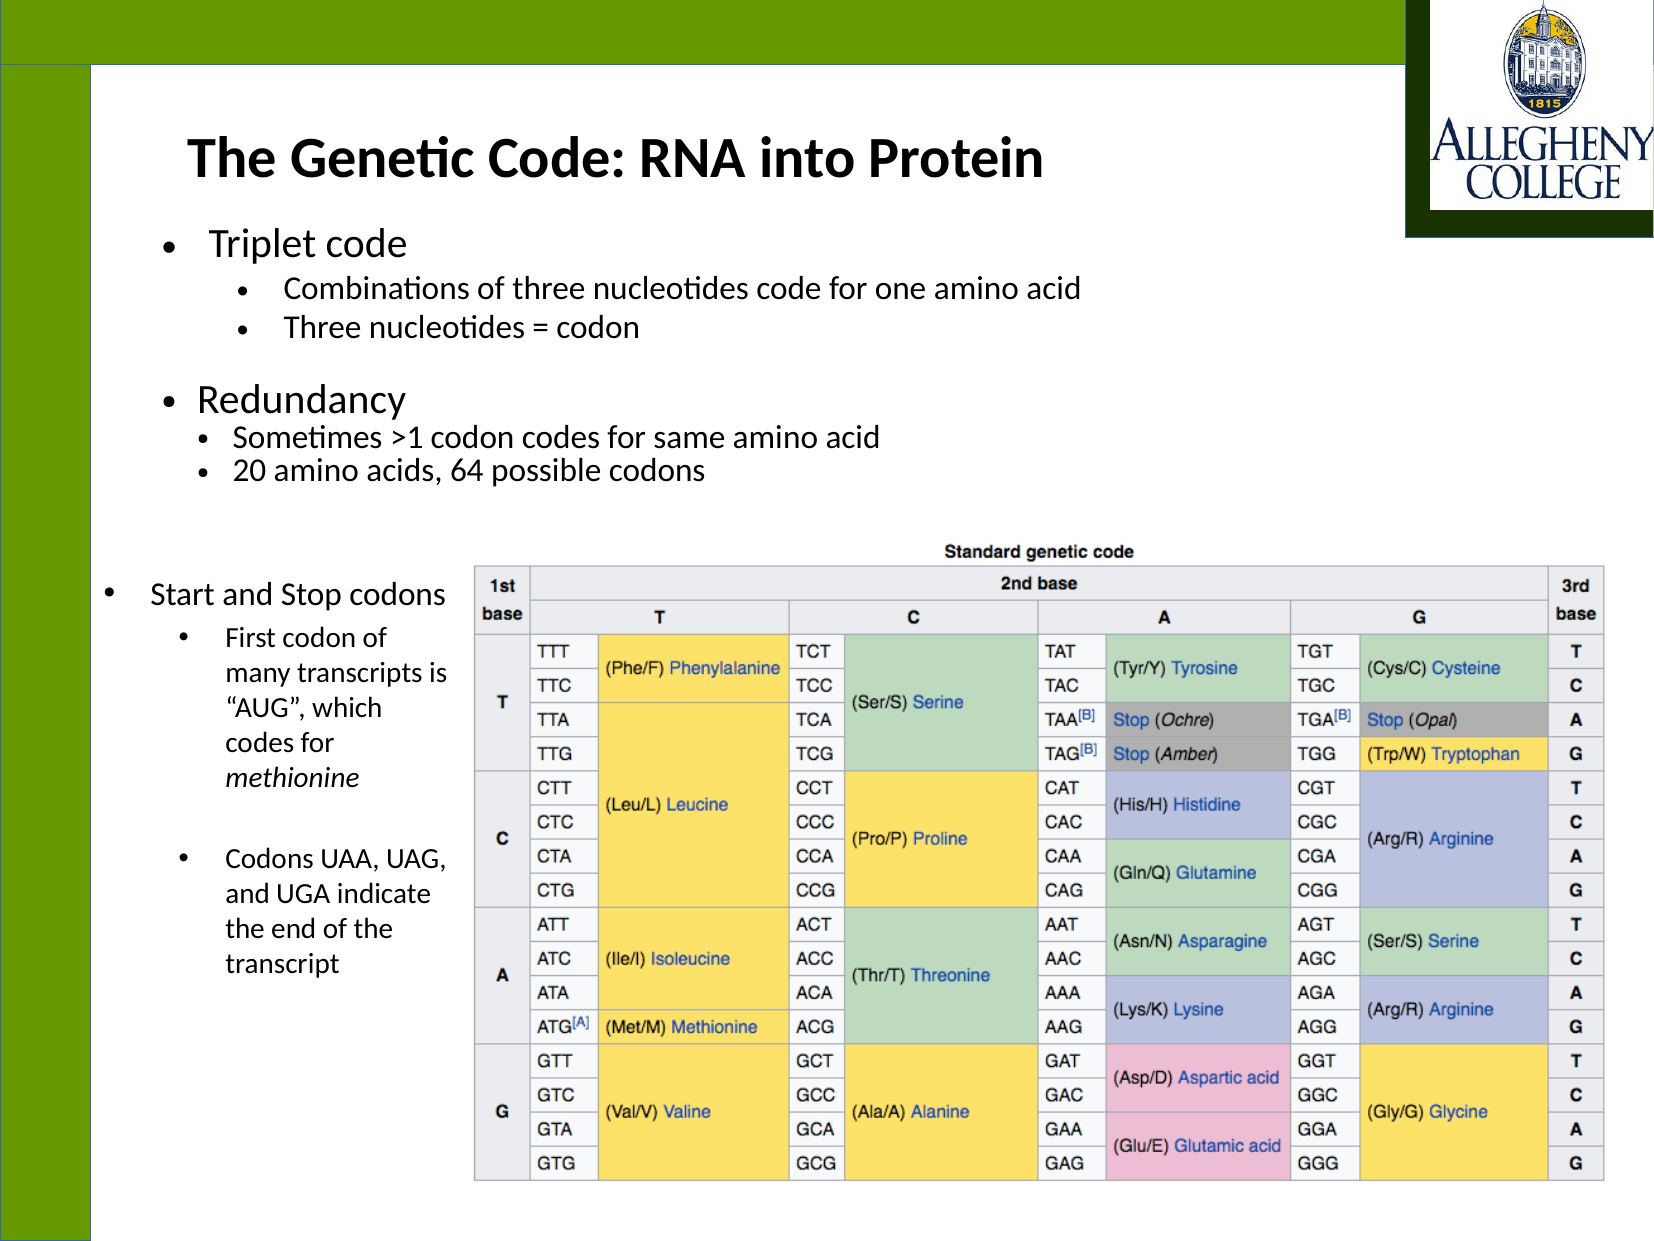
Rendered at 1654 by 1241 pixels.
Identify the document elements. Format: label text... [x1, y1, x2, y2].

picture [1430, 0, 1654, 210]
text_box Triplet code Combinations of three nucleotides code for one amino acid Three nucleotides = codon Redundancy Sometimes >1 codon codes for same amino acid 20 amino acids, 64 possible codons [146, 219, 1398, 527]
picture [469, 539, 1621, 1195]
text_box [0, 0, 1654, 1241]
title The Genetic Code: RNA into Protein [147, 65, 1085, 219]
list Start and Stop codons First codon of many transcripts is “AUG”, which codes for methionine Codons UAA, UAG, and UGA indicate the end of the transcript [91, 565, 468, 1053]
